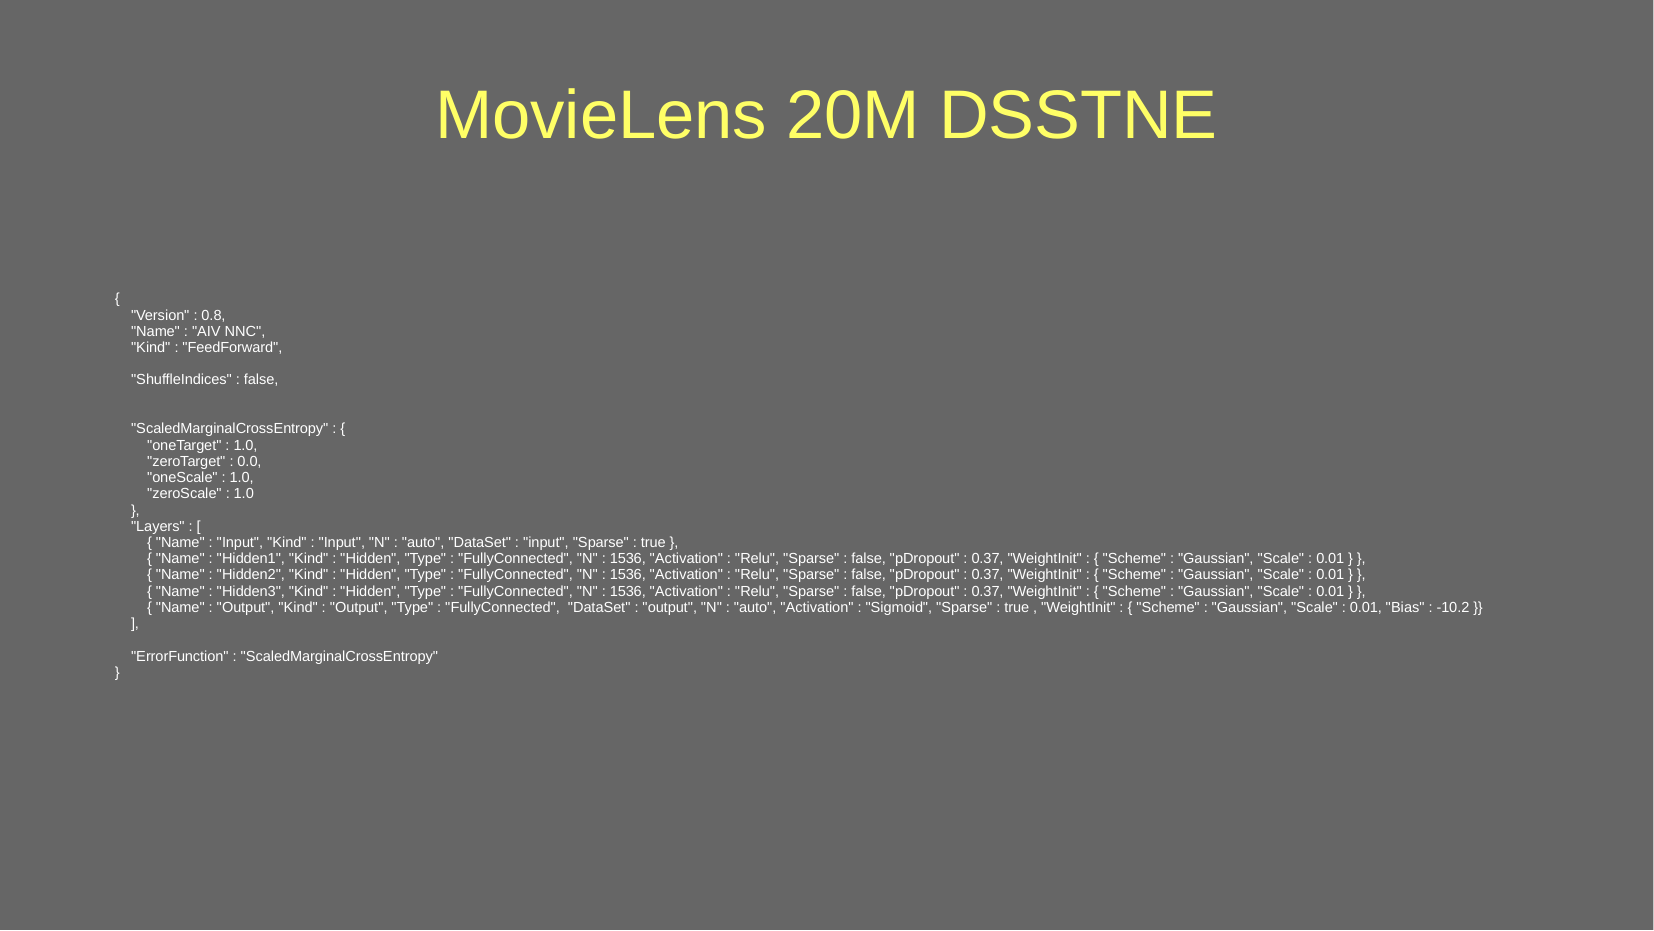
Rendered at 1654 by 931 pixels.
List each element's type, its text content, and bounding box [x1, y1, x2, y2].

title MovieLens 20M DSSTNE [82, 36, 1571, 193]
text_box { "Version" : 0.8, "Name" : "AIV NNC", "Kind" : "FeedForward", "ShuffleIndices" : false, "ScaledMarginalCrossEntropy" : { "oneTarget" : 1.0, "zeroTarget" : 0.0, "oneScale" : 1.0, "zeroScale" : 1.0 }, "Layers" : [ { "Name" : "Input", "Kind" : "Input", "N" : "auto", "DataSet" : "input", "Sparse" : true }, { "Name" : "Hidden1", "Kind" : "Hidden", "Type" : "FullyConnected", "N" : 1536, "Activation" : "Relu", "Sparse" : false, "pDropout" : 0.37, "WeightInit" : { "Scheme" : "Gaussian", "Scale" : 0.01 } }, { "Name" : "Hidden2", "Kind" : "Hidden", "Type" : "FullyConnected", "N" : 1536, "Activation" : "Relu", "Sparse" : false, "pDropout" : 0.37, "WeightInit" : { "Scheme" : "Gaussian", "Scale" : 0.01 } }, { "Name" : "Hidden3", "Kind" : "Hidden", "Type" : "FullyConnected", "N" : 1536, "Activation" : "Relu", "Sparse" : false, "pDropout" : 0.37, "WeightInit" : { "Scheme" : "Gaussian", "Scale" : 0.01 } }, { "Name" : "Output", "Kind" : "Output", "Type" : "FullyConnected", "DataSet" : "output", "N" : "auto", "Activation" : "Sigmoid", "Sparse" : true , "WeightInit" : { "Scheme" : "Gaussian", "Scale" : 0.01, "Bias" : -10.2 }} ], "ErrorFunction" : "ScaledMarginalCrossEntropy" } [100, 283, 1571, 931]
